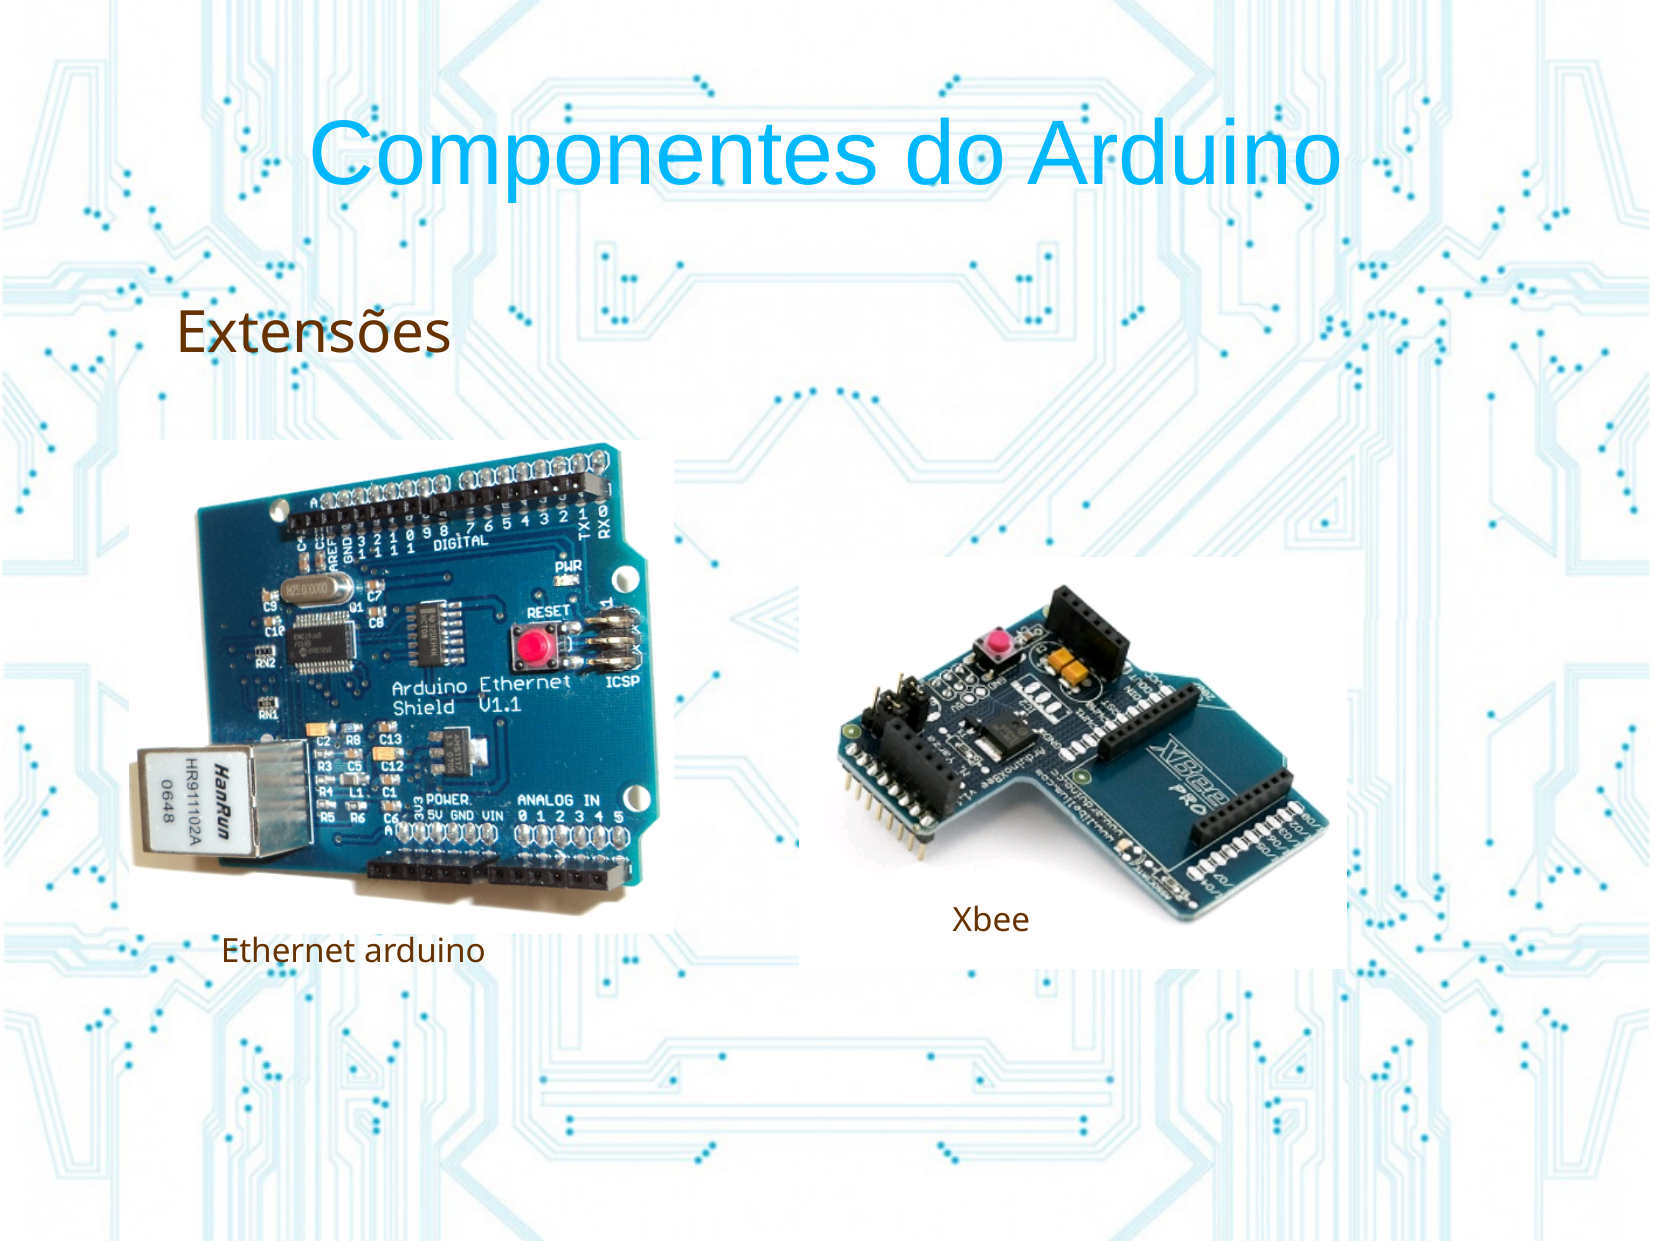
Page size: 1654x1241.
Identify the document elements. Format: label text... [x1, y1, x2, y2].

text_box Ethernet arduino [206, 921, 591, 988]
picture [0, 0, 1654, 1241]
text_box Xbee [938, 890, 1170, 957]
text_box Extensões [104, 286, 1455, 1087]
title Componentes do Arduino [82, 49, 1571, 257]
